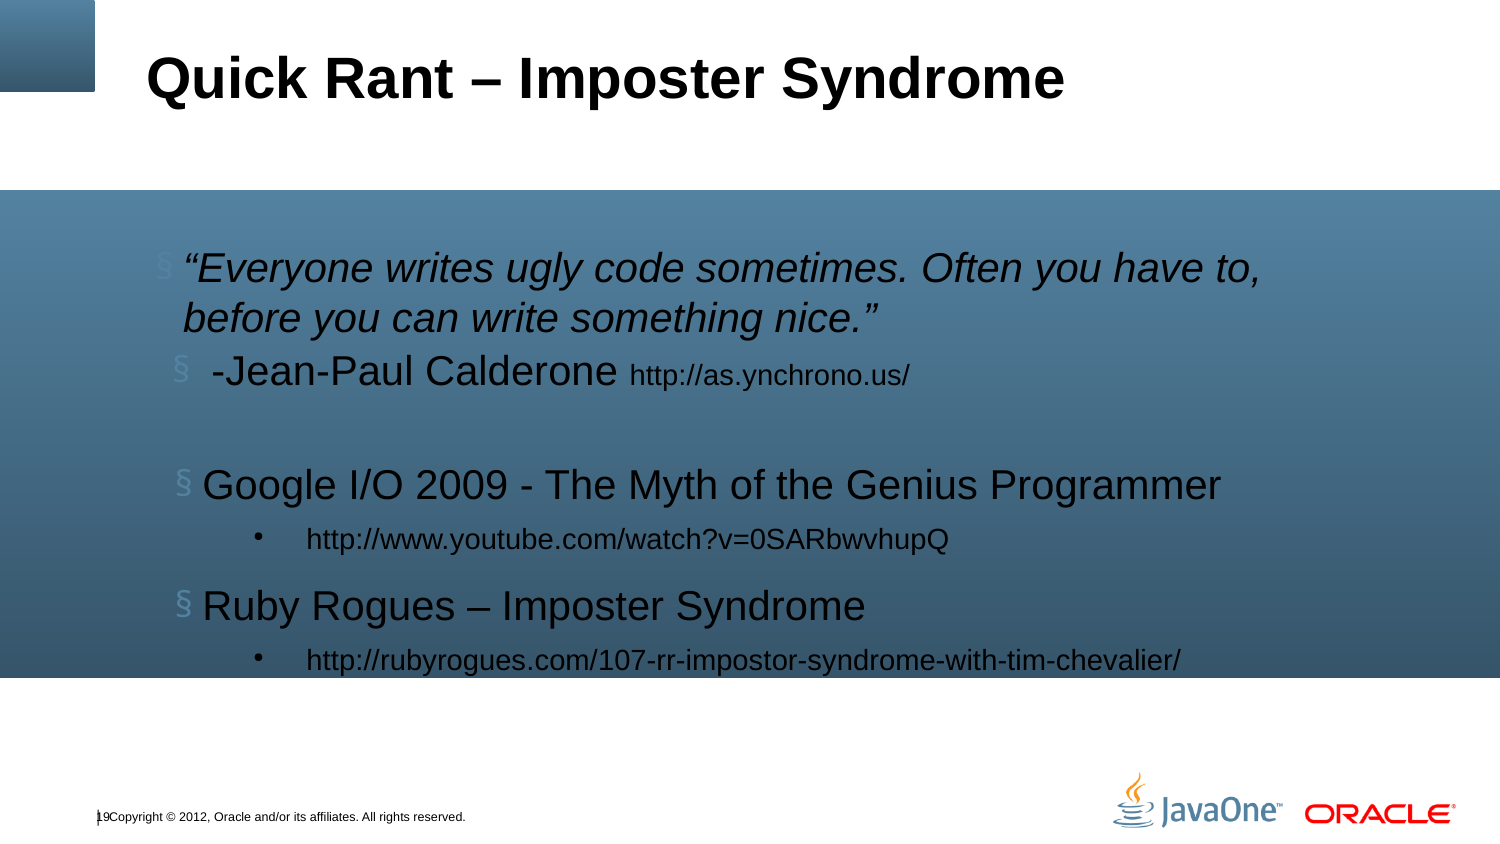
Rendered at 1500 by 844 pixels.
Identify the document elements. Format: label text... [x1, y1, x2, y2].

list Google I/O 2009 - The Myth of the Genius Programmer http://www.youtube.com/watch?v=0SARbwvhupQ Ruby Rogues – Imposter Syndrome http://rubyrogues.com/107-rr-impostor-syndrome-with-tim-chevalier/ [150, 450, 1390, 727]
list “Everyone writes ugly code sometimes. Often you have to, before you can write something nice.” [130, 233, 1381, 456]
title Quick Rant – Imposter Syndrome [131, 40, 1482, 167]
picture [1095, 754, 1469, 844]
